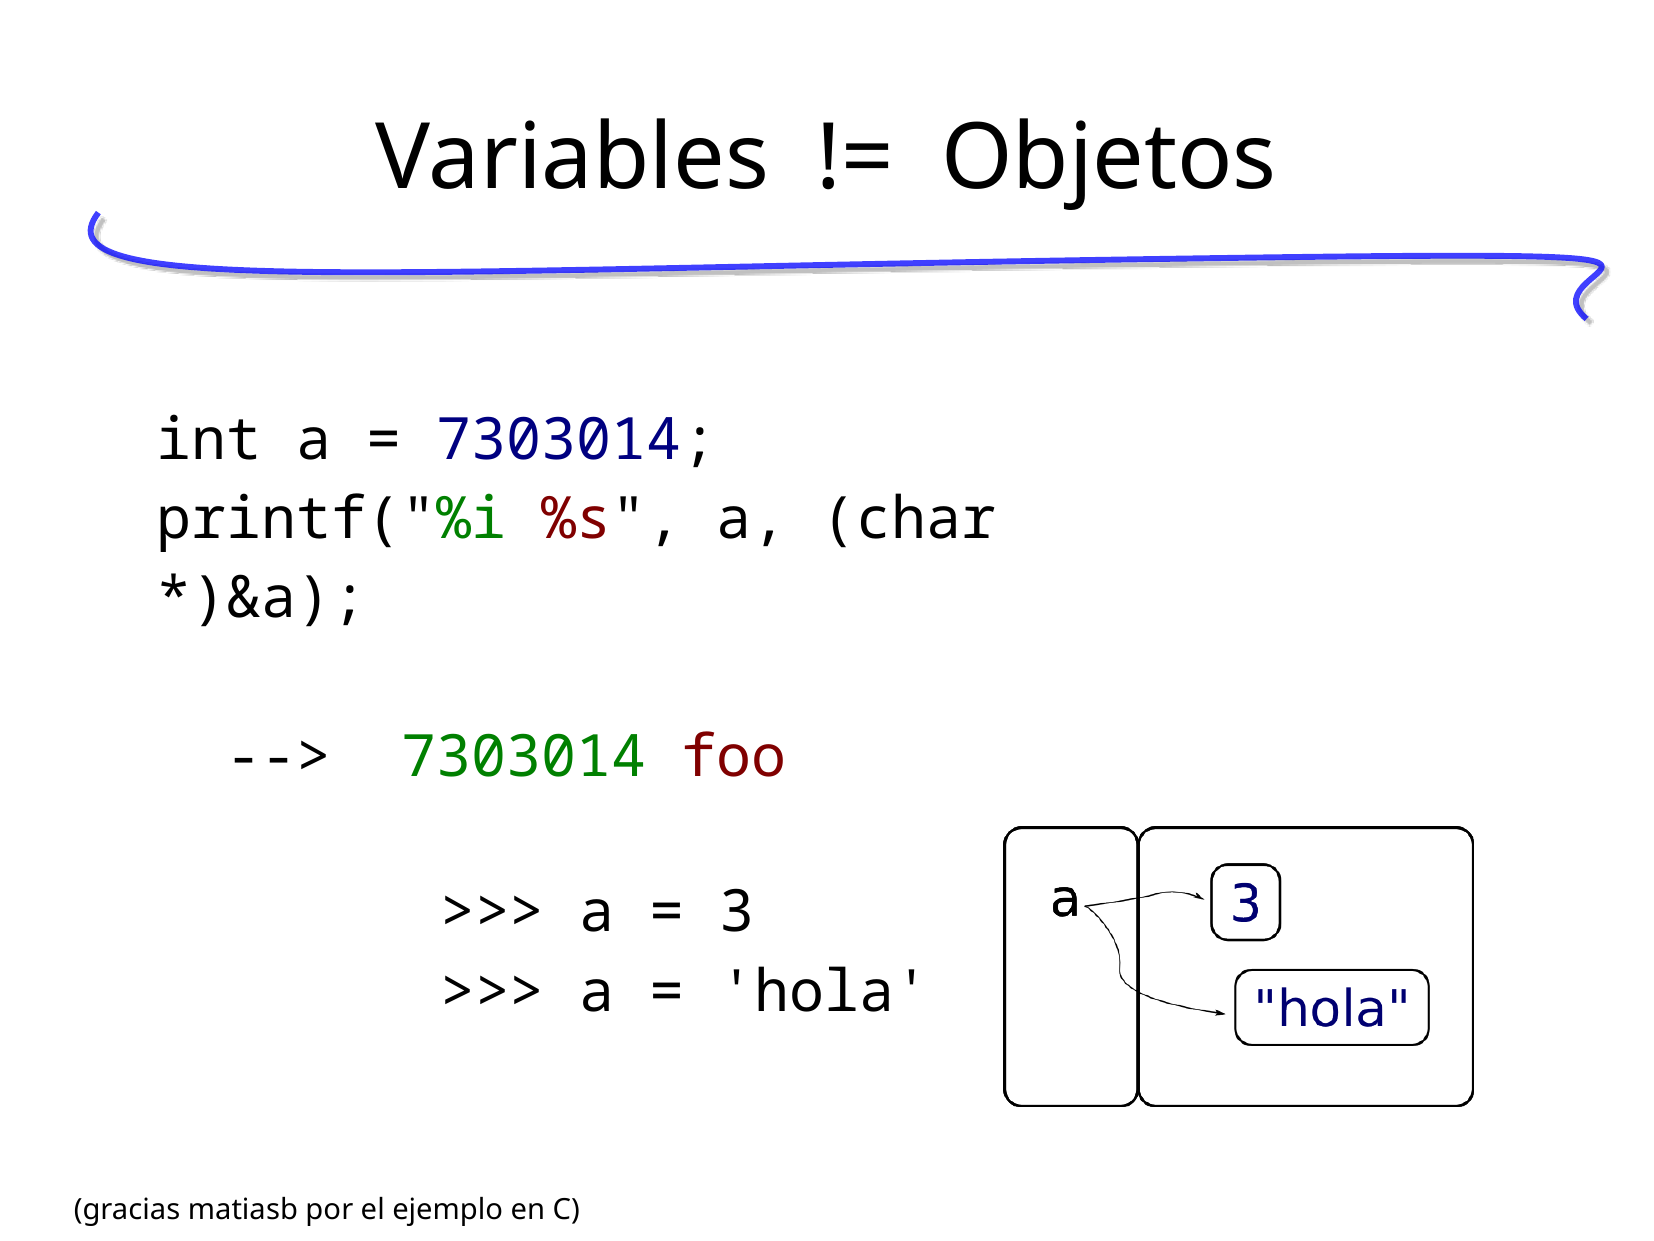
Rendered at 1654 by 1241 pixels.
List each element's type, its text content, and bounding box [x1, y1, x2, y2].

picture [1003, 826, 1474, 1107]
text_box int a = 7303014; printf("%i %s", a, (char *)&a); --> 7303014 foo [141, 389, 1099, 662]
text_box >>> a = 3 >>> a = 'hola' [425, 862, 945, 1087]
text_box (gracias matiasb por el ejemplo en C) [59, 1181, 714, 1229]
title Variables != Objetos [82, 49, 1571, 257]
